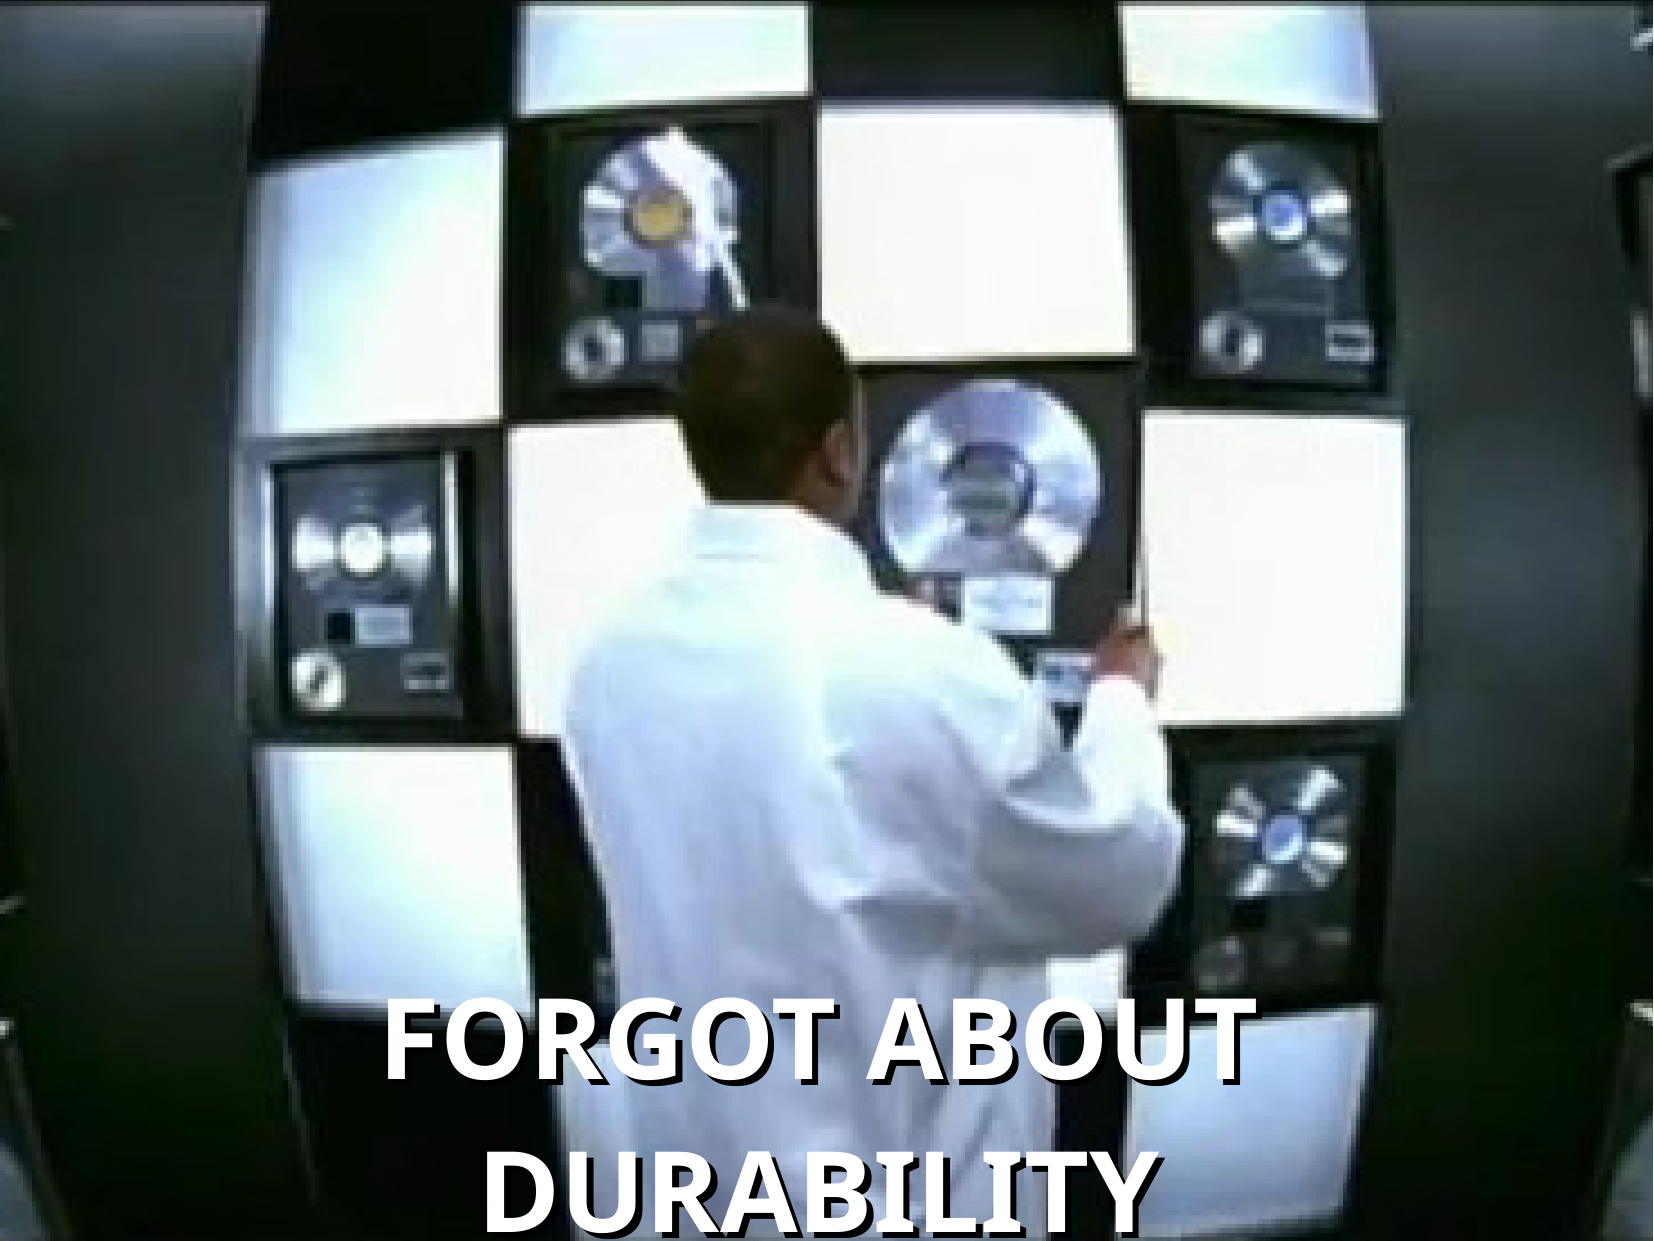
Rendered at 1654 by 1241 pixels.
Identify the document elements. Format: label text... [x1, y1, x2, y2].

picture [0, 0, 1653, 1241]
subtitle FORGOT ABOUT DURABILITY [75, 615, 1563, 1241]
